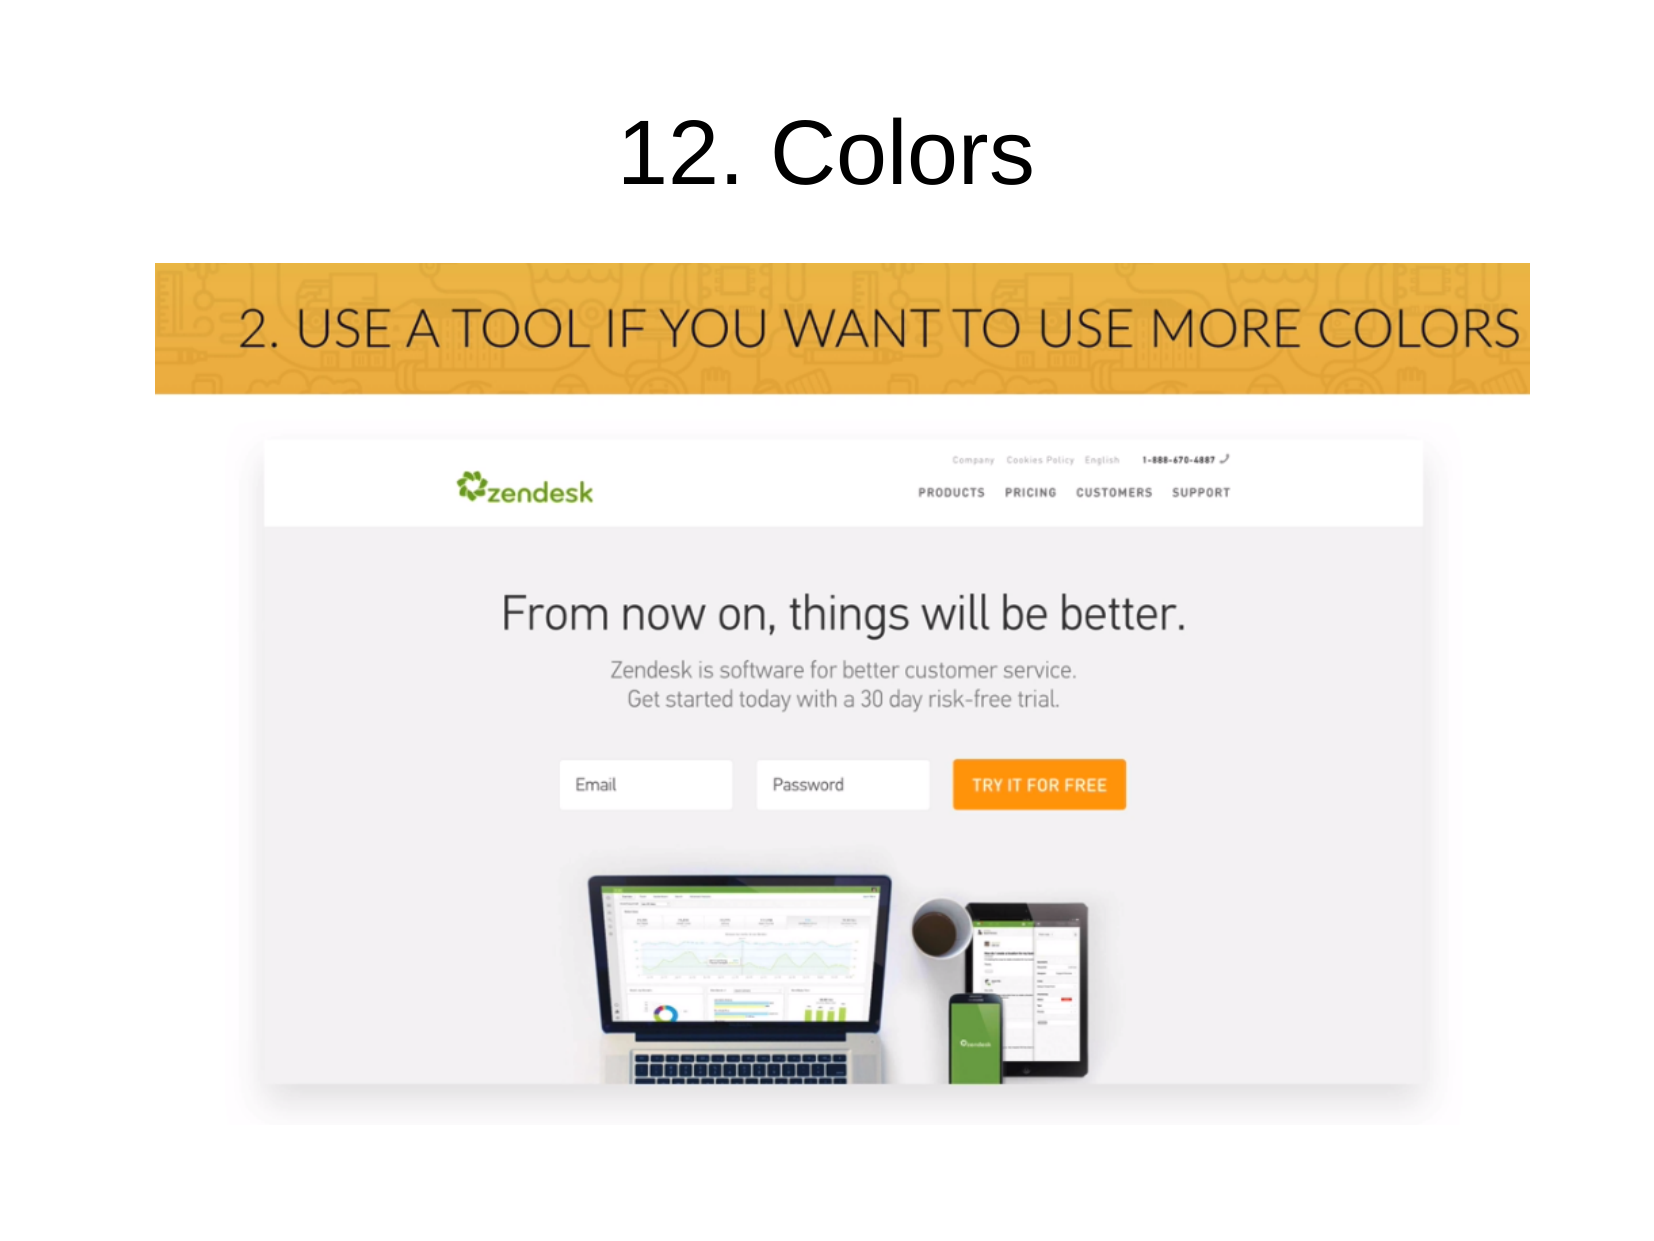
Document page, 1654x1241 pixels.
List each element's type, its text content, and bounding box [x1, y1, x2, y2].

title 12. Colors [82, 49, 1571, 257]
picture [155, 263, 1530, 1126]
